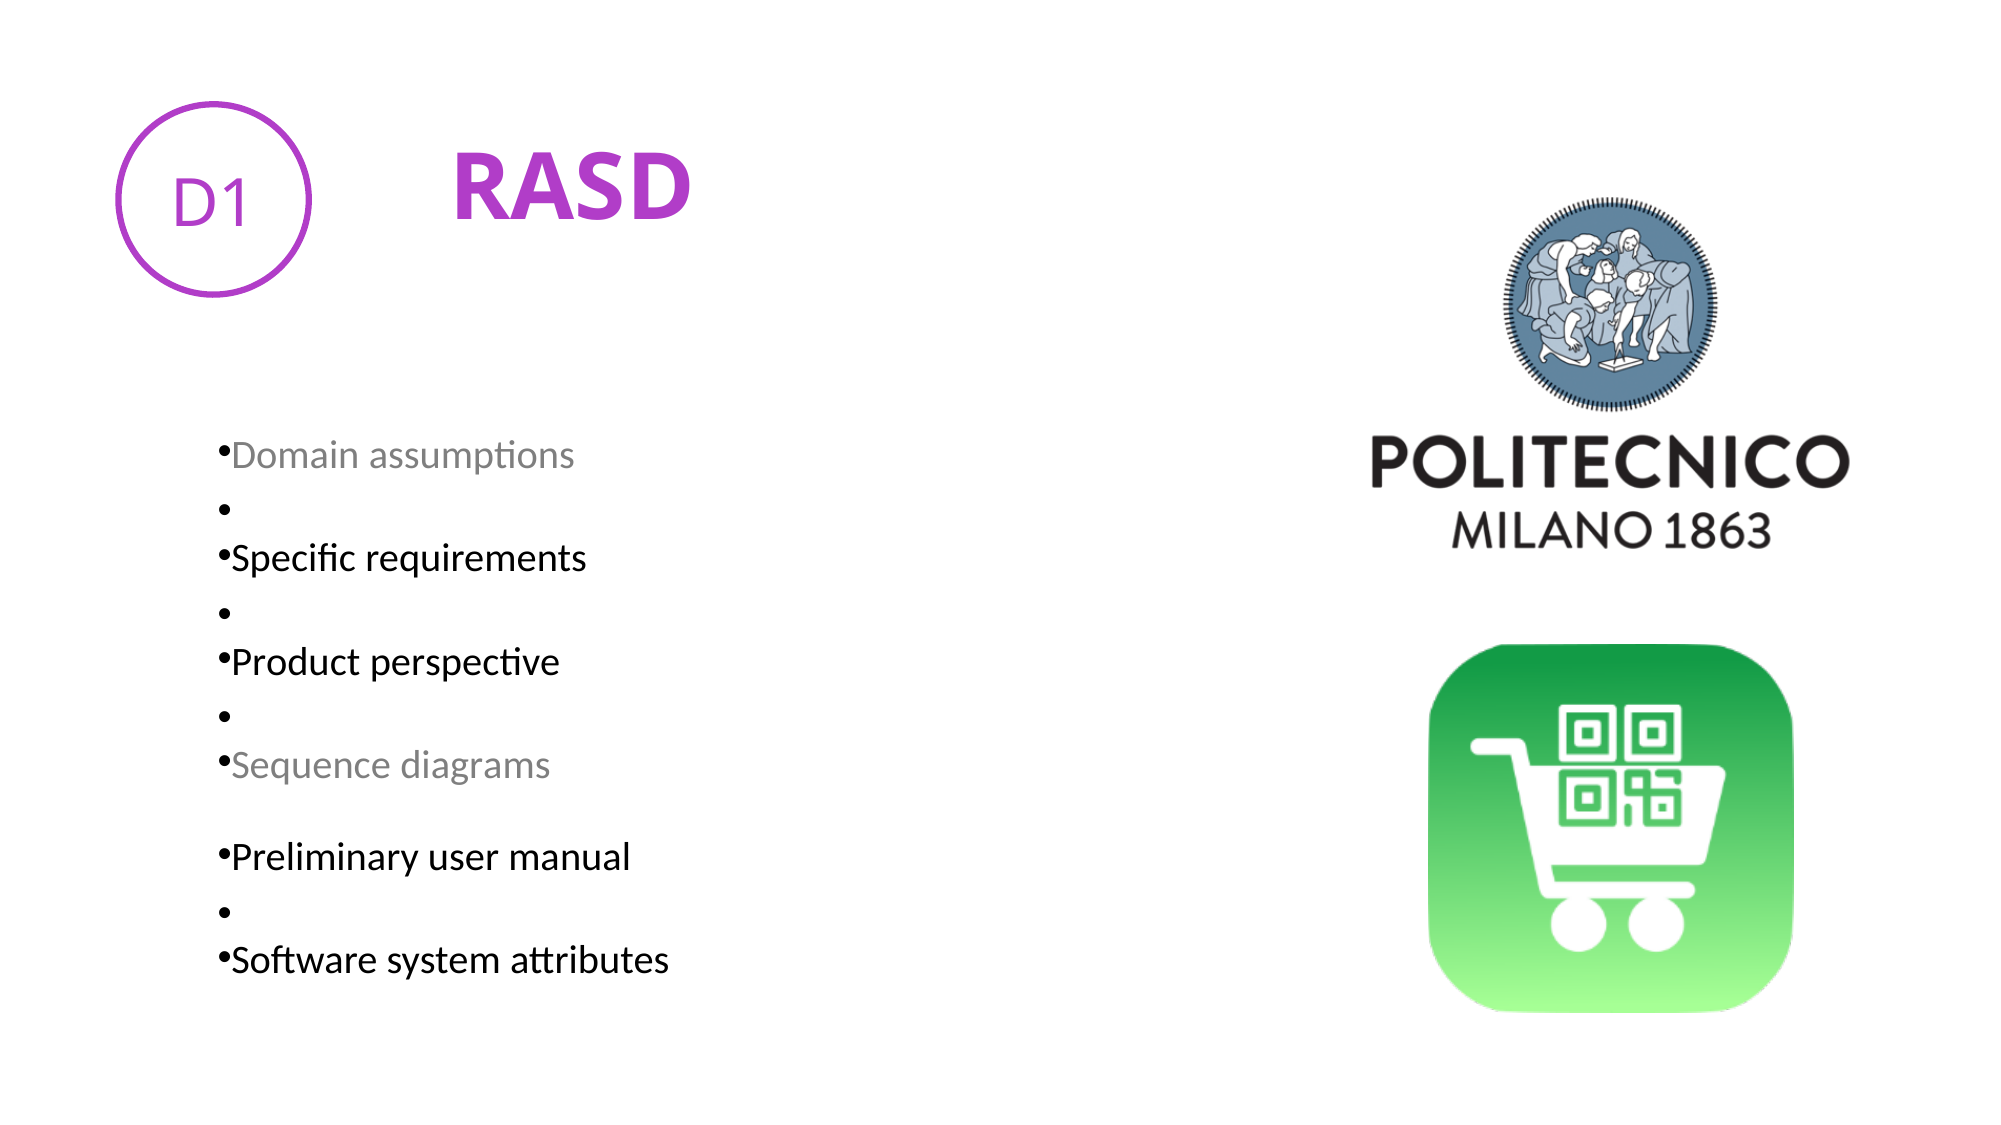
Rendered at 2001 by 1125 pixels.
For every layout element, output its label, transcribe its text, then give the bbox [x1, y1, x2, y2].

text_box Domain assumptions Specific requirements Product perspective Sequence diagrams Preliminary user manual Software system attributes [202, 372, 1218, 993]
picture [1320, 190, 1901, 553]
text_box D1 [118, 104, 309, 295]
picture [1428, 644, 1794, 1013]
list RASD [434, 132, 1218, 249]
